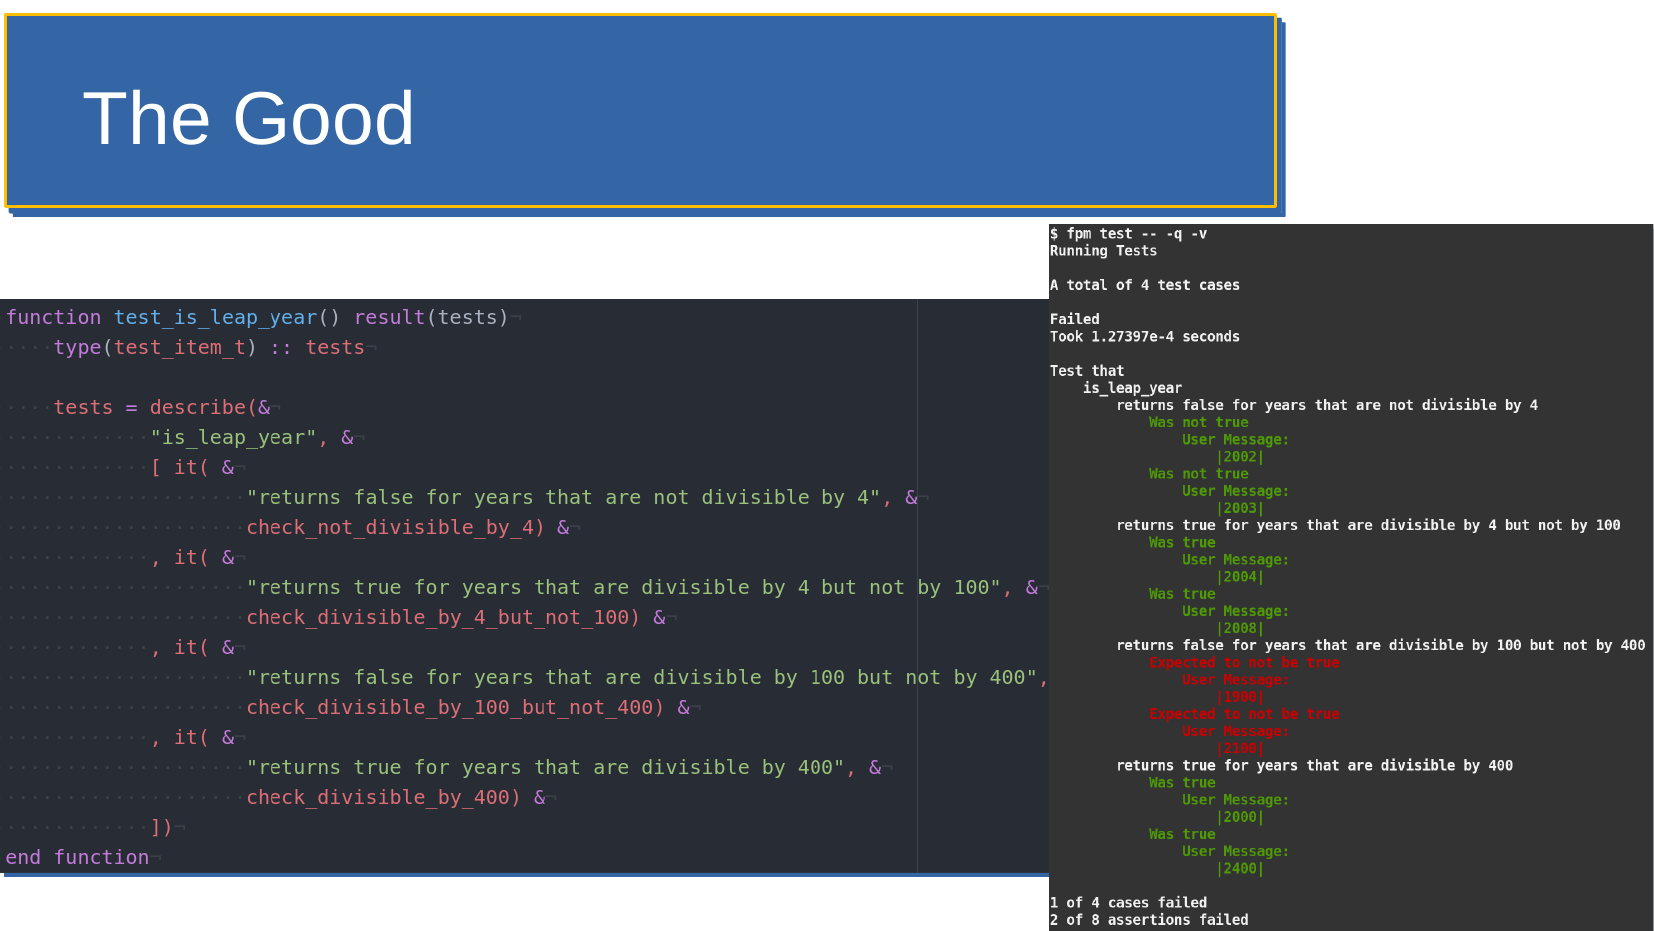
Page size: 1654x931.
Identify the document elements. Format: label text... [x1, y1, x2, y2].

picture [0, 224, 1654, 931]
title The Good [82, 44, 1235, 192]
